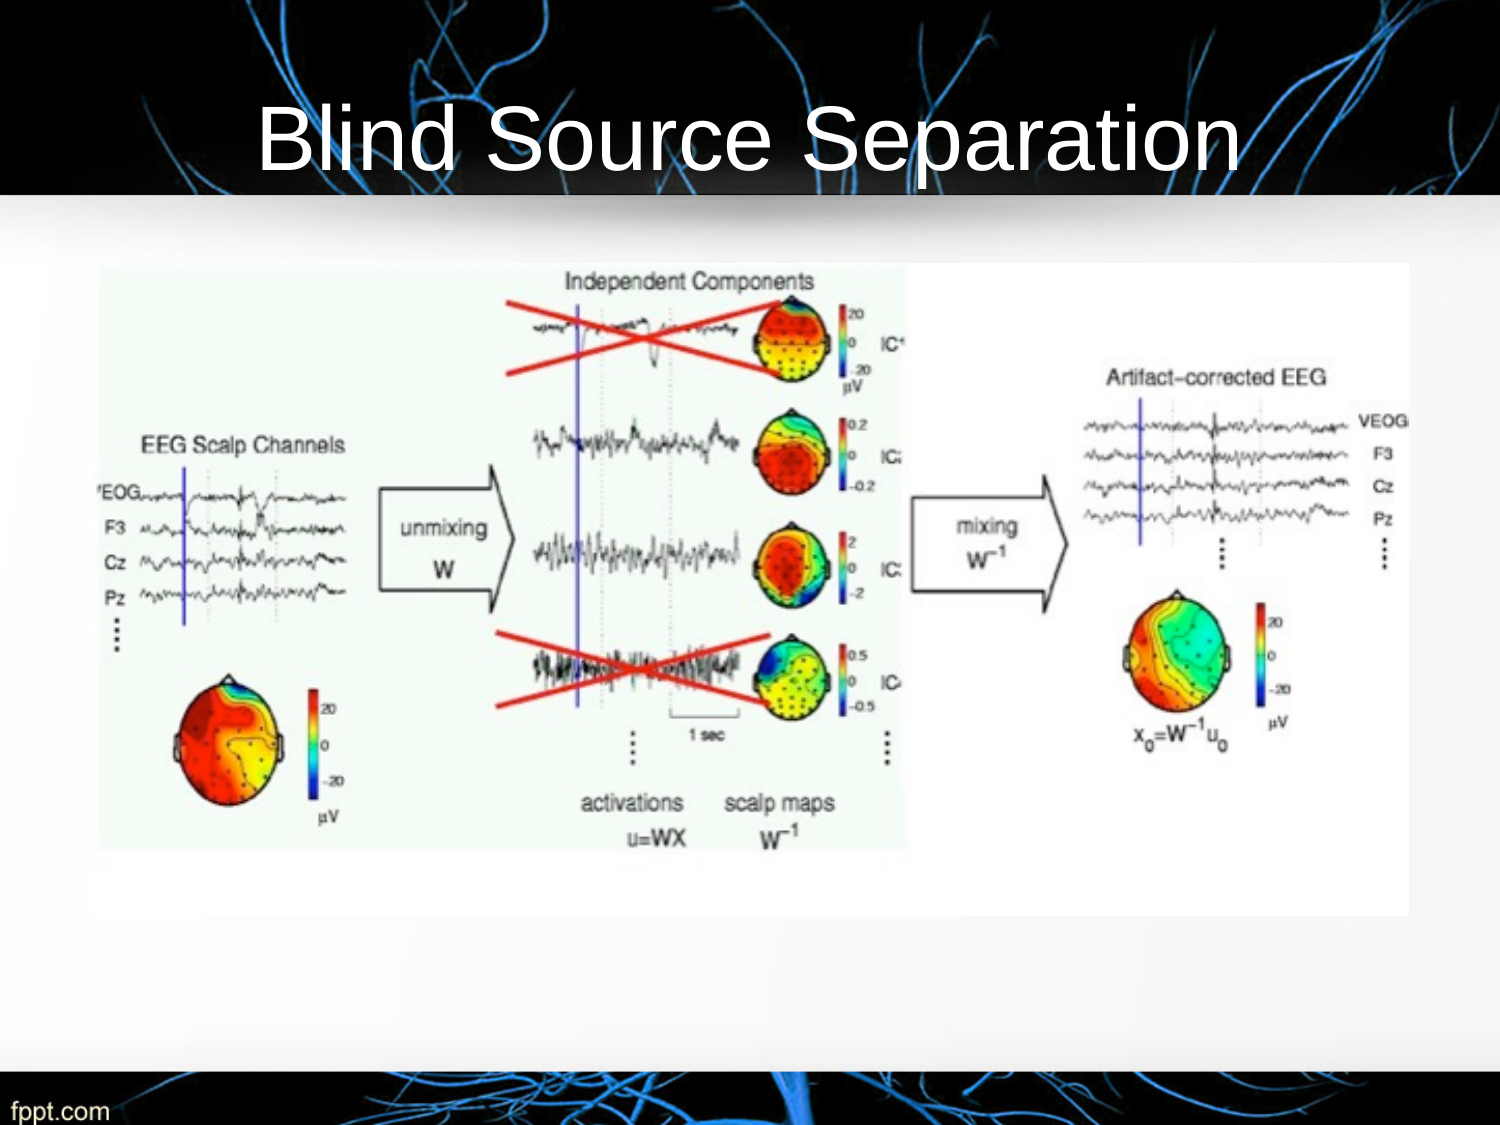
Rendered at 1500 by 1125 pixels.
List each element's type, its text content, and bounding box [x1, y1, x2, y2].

picture [0, 0, 1500, 1125]
title Blind Source Separation [75, 45, 1425, 233]
